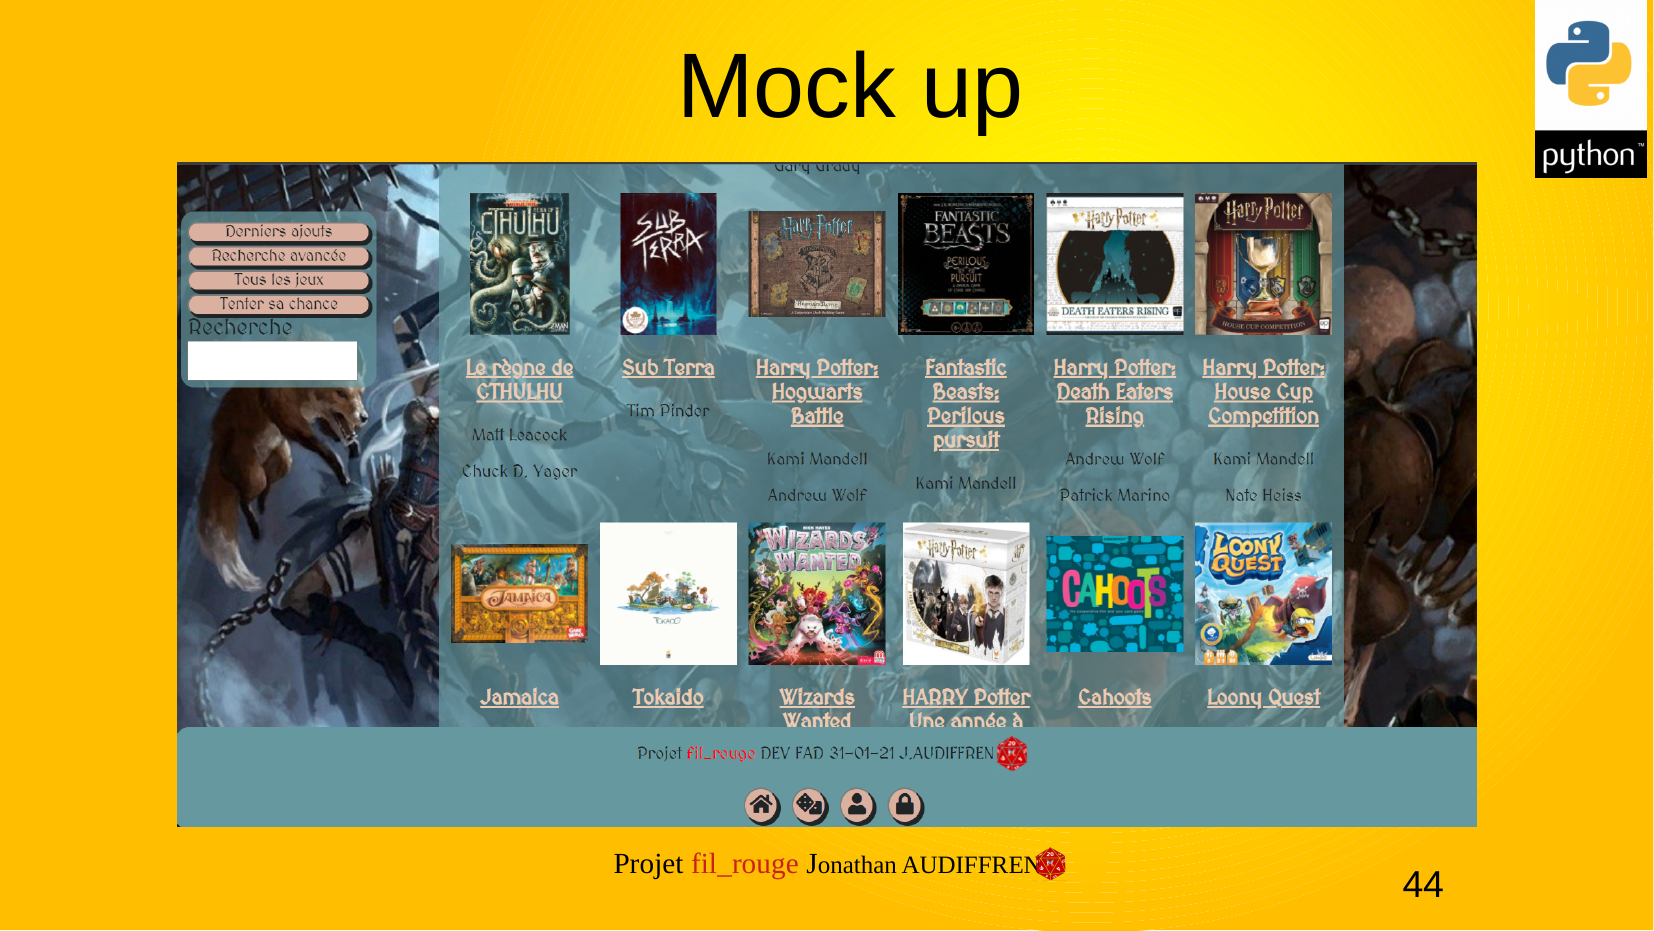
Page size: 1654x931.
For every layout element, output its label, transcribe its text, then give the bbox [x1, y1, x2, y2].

picture [1535, 0, 1647, 178]
title Mock up [106, 7, 1595, 164]
picture [177, 164, 1477, 827]
picture [1033, 847, 1067, 881]
